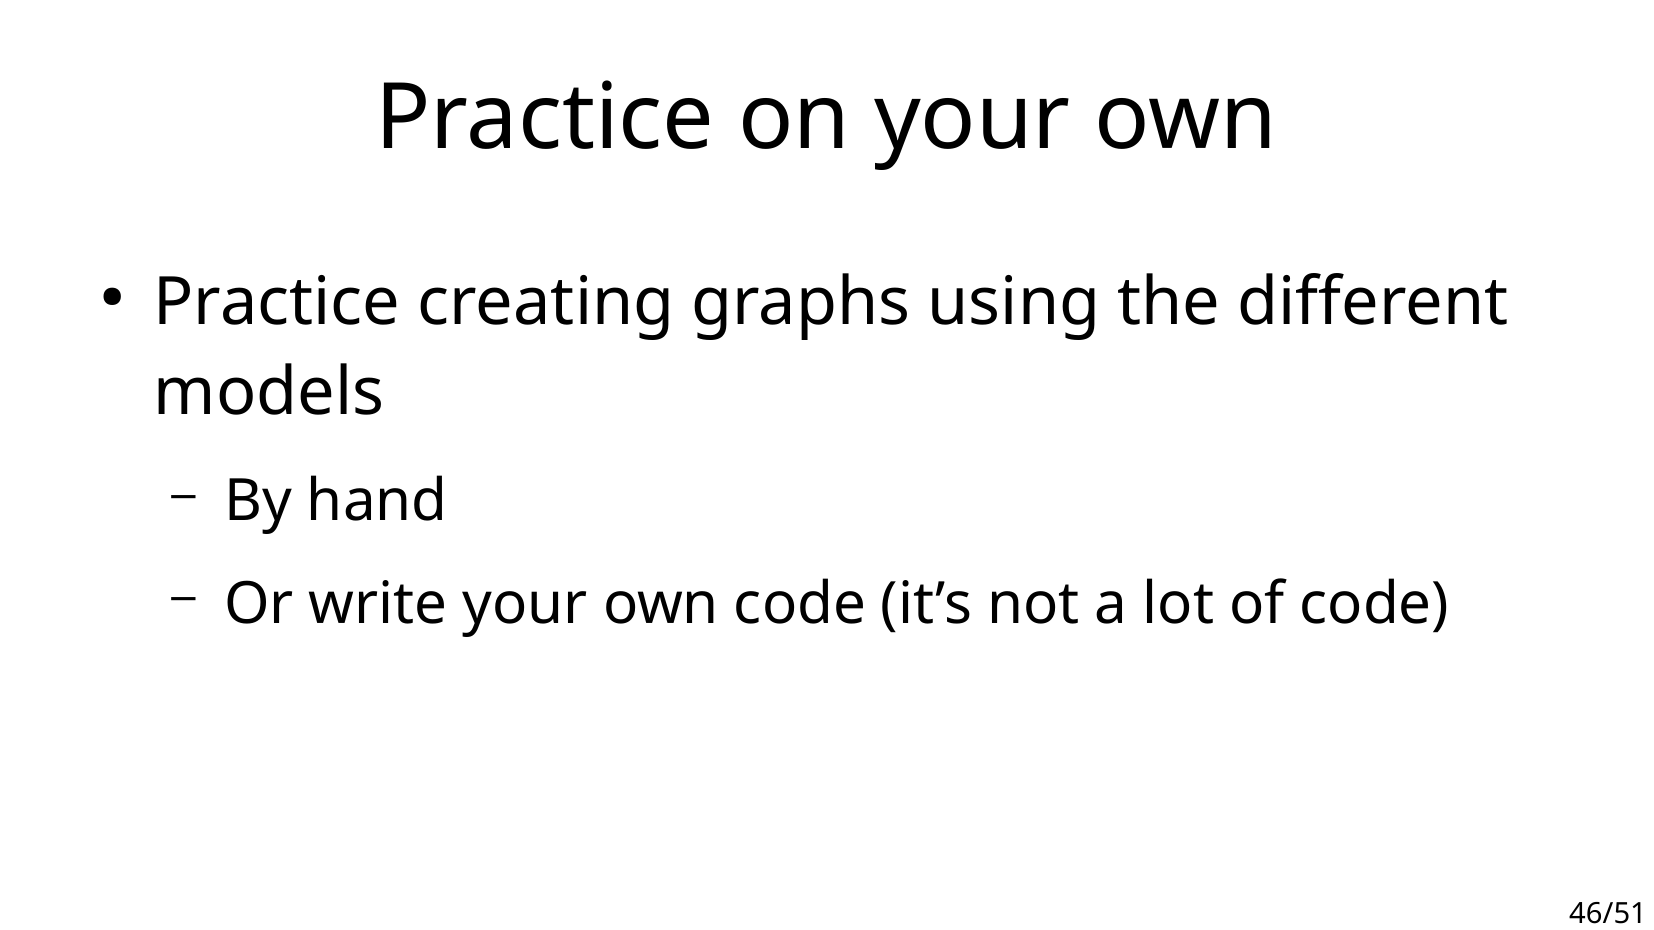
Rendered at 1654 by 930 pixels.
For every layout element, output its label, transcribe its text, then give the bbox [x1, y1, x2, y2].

title Practice on your own [82, 1, 1571, 225]
list Practice creating graphs using the different models By hand Or write your own code (it’s not a lot of code) [82, 252, 1571, 793]
